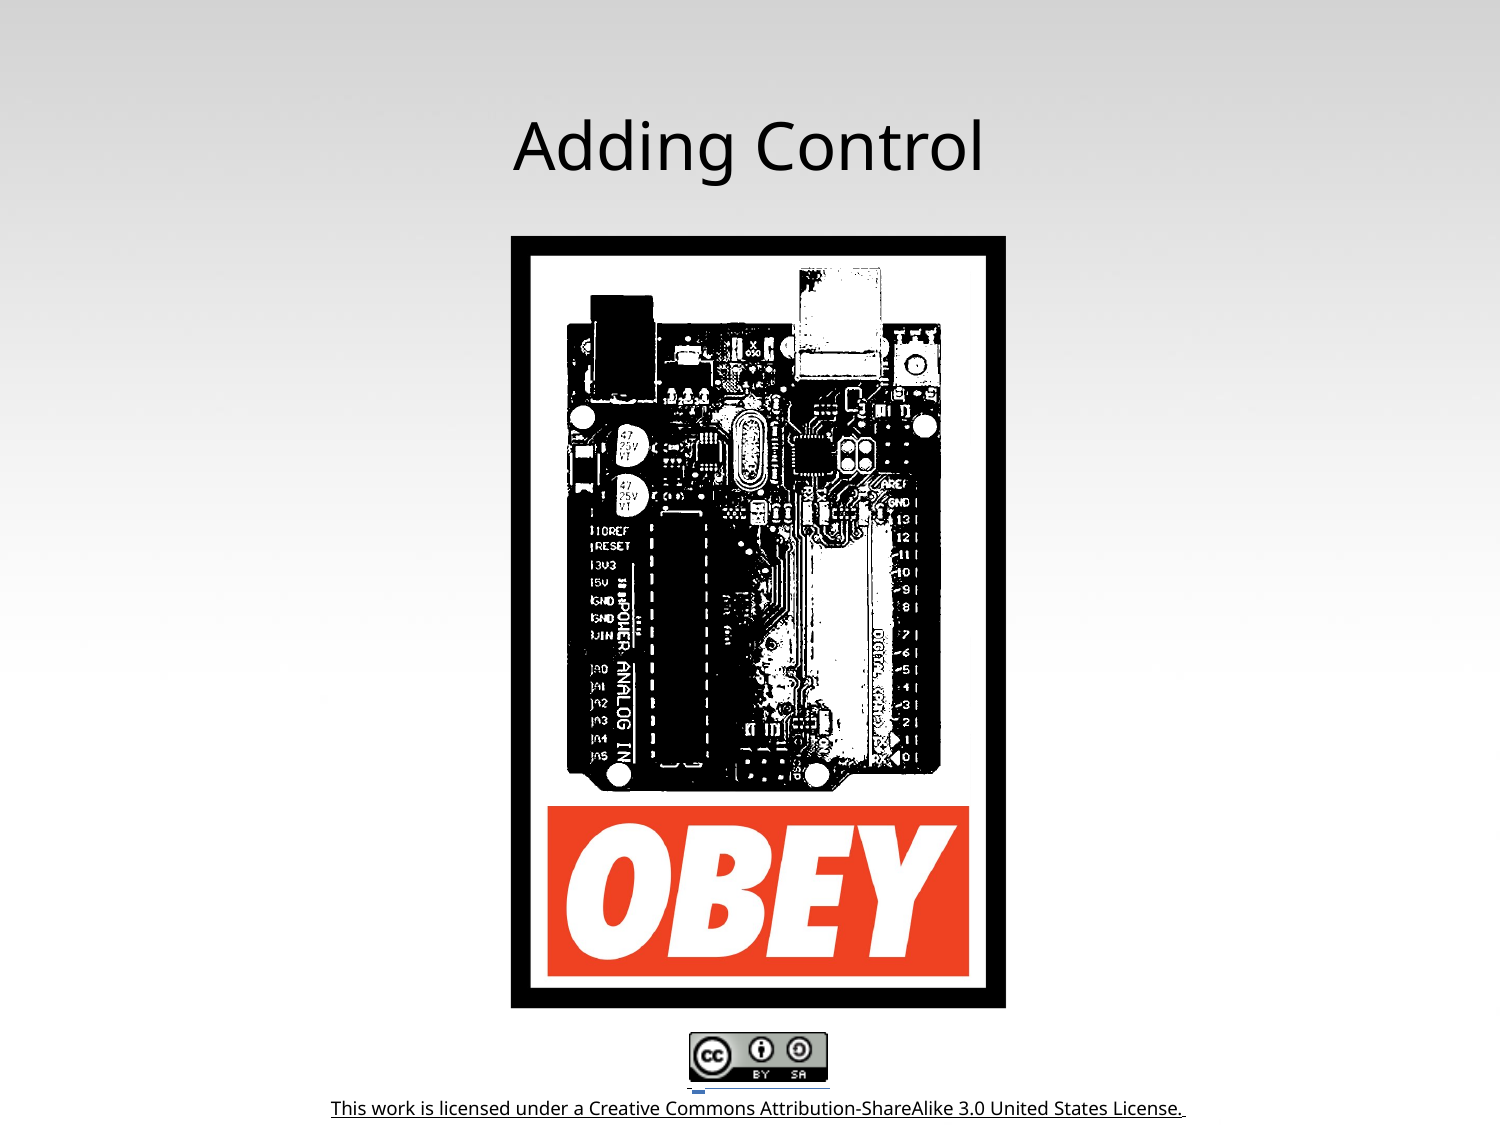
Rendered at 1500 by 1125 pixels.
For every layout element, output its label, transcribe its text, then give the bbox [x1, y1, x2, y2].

title Adding Control [112, 50, 1388, 238]
picture [0, 0, 1500, 1125]
